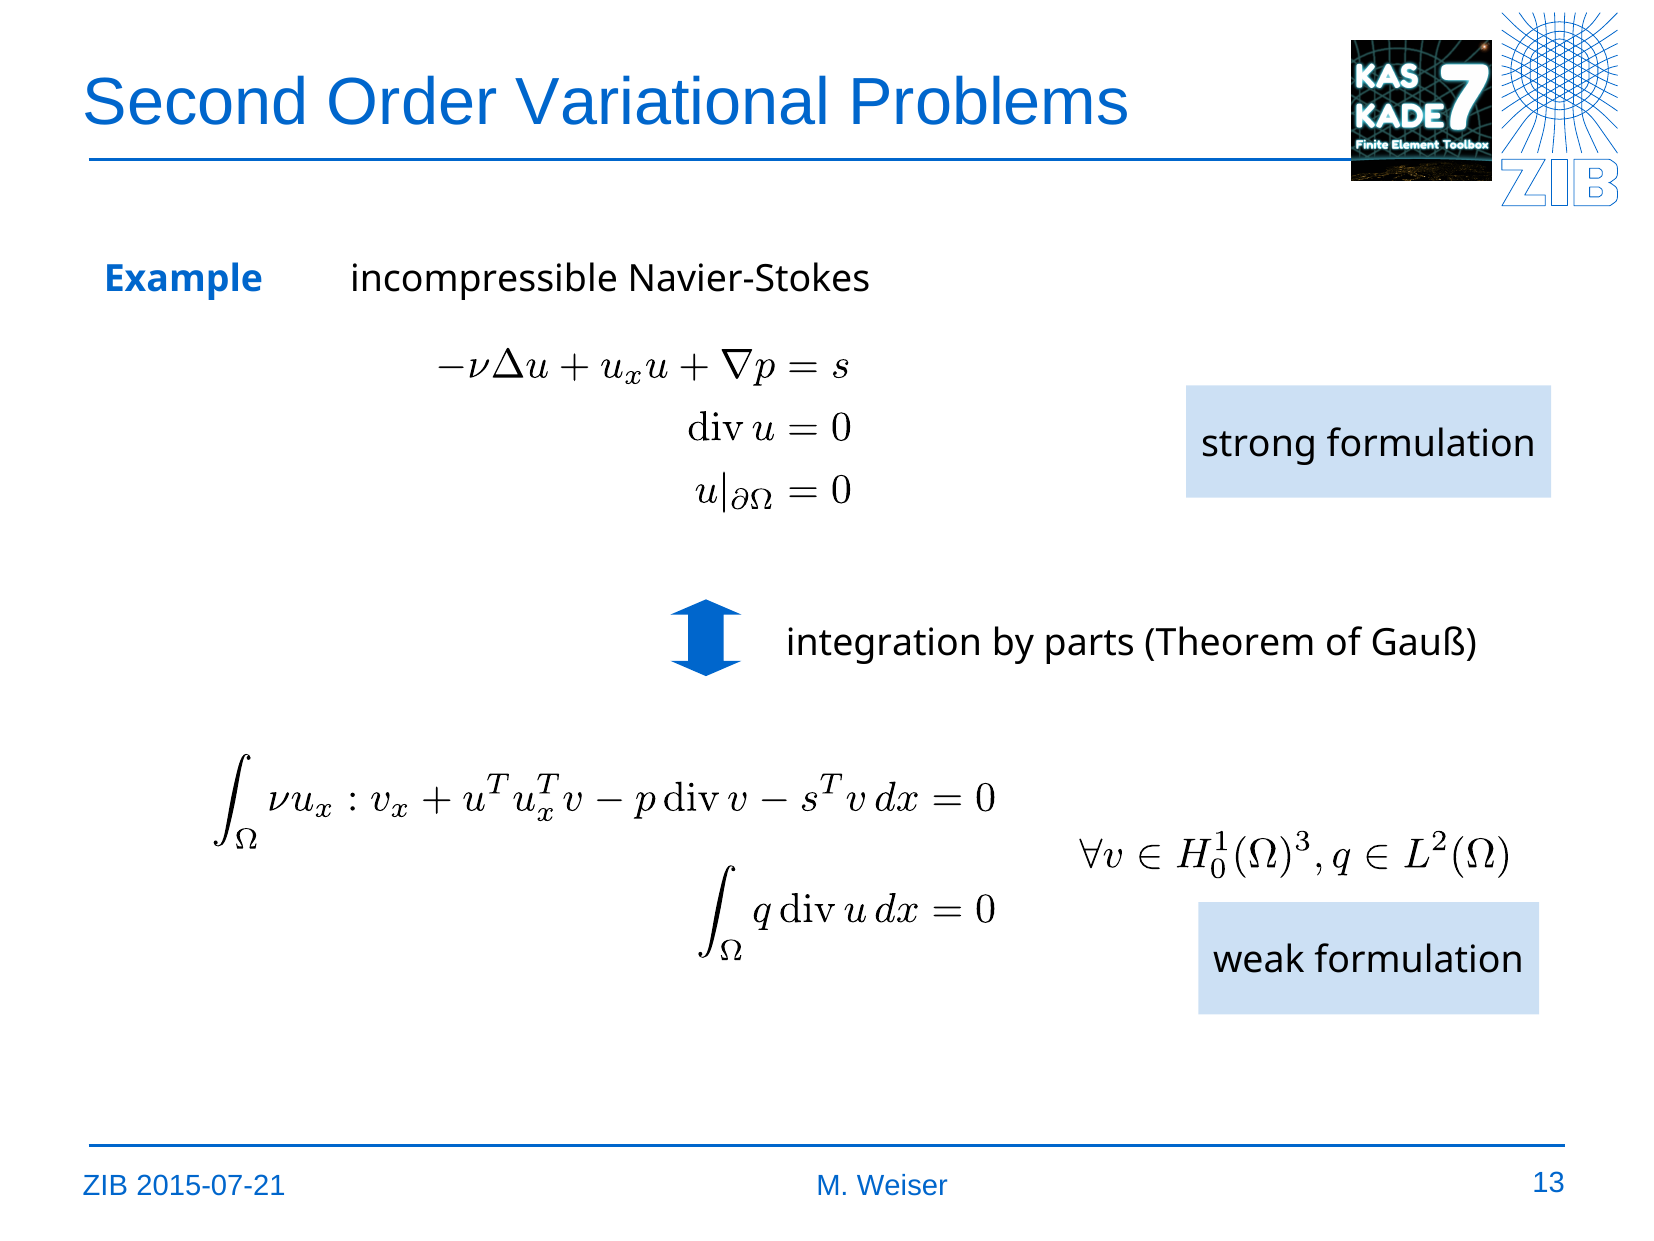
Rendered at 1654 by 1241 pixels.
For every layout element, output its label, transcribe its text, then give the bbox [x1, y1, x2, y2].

text_box weak formulation [1205, 902, 1532, 1015]
picture [438, 347, 851, 514]
text_box [670, 599, 742, 677]
picture [213, 753, 1509, 961]
title Second Order Variational Problems [82, 64, 1359, 139]
text_box Example [89, 244, 273, 304]
text_box integration by parts (Theorem of Gauß) [771, 608, 1460, 668]
text_box strong formulation [1194, 385, 1543, 498]
text_box incompressible Navier-Stokes [335, 244, 863, 304]
picture [1351, 40, 1492, 181]
